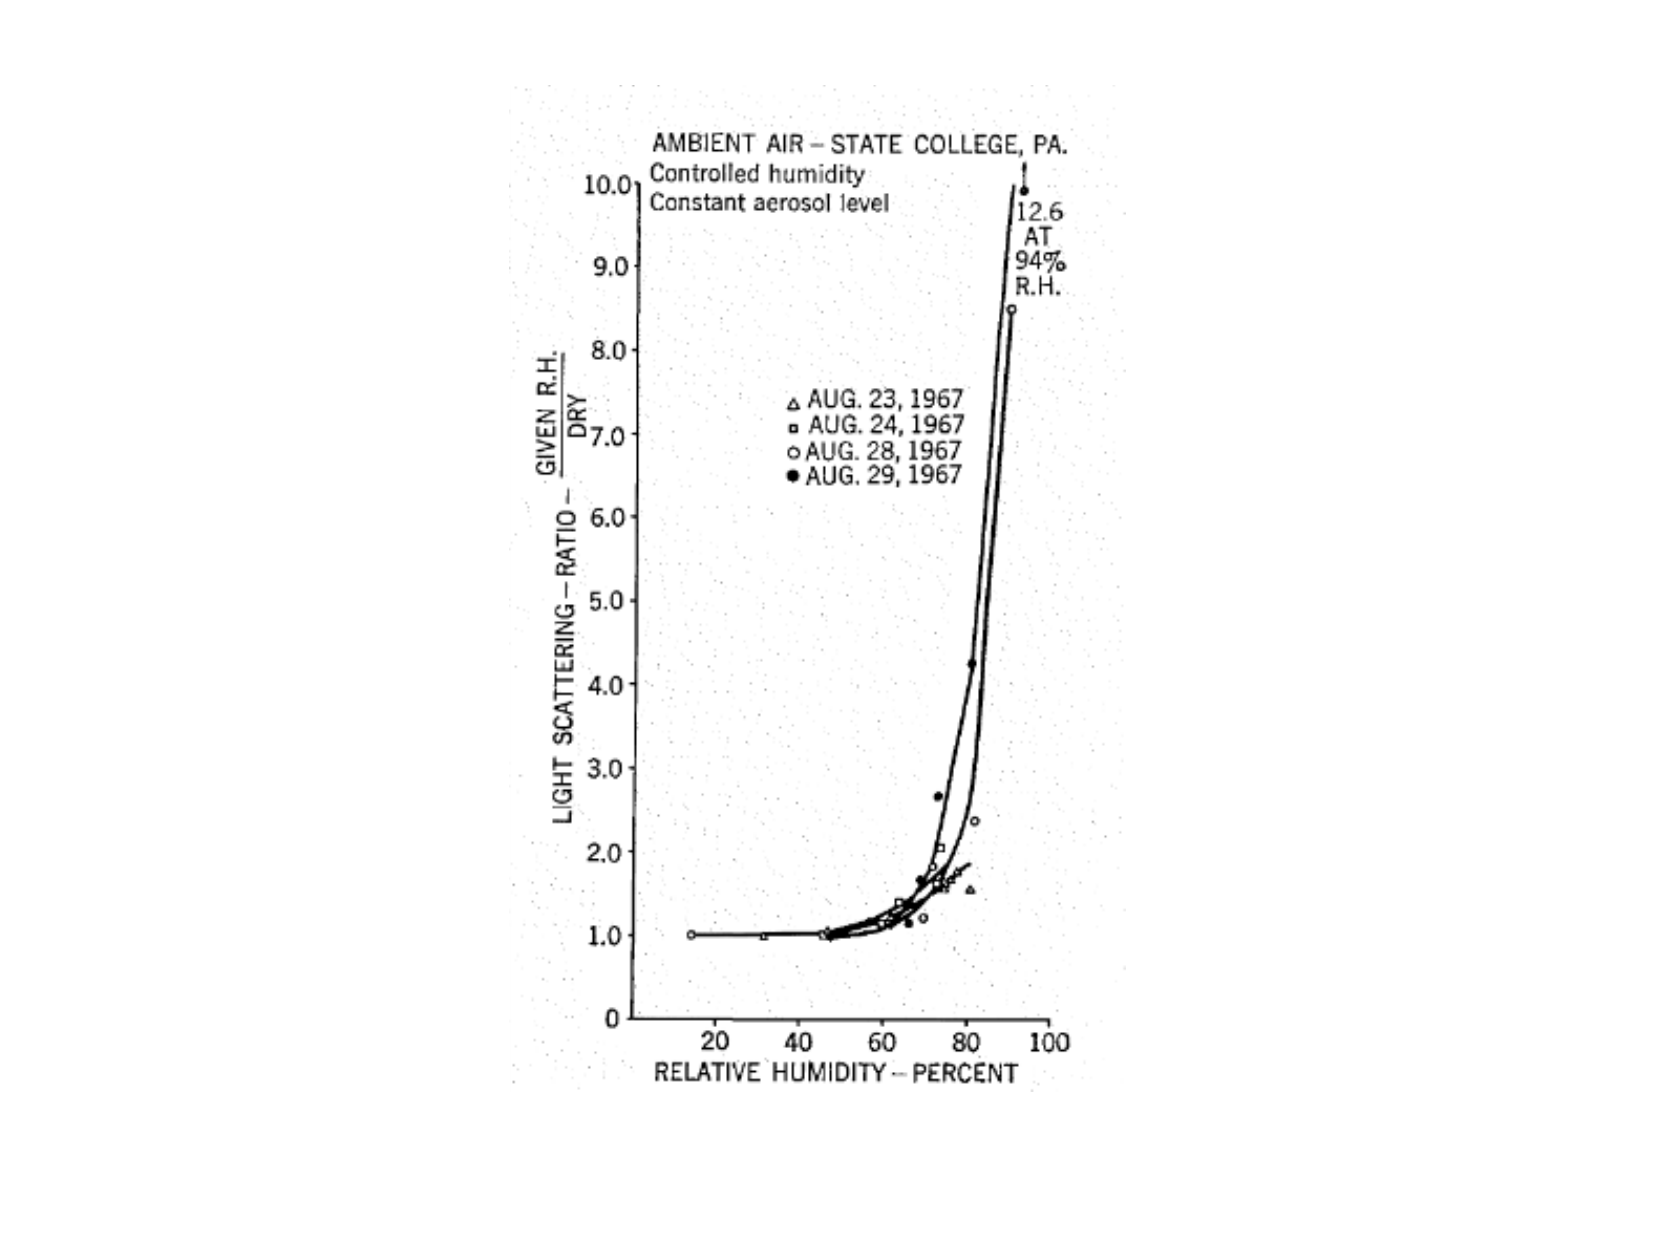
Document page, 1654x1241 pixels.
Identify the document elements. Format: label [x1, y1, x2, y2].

picture [509, 85, 1126, 1092]
